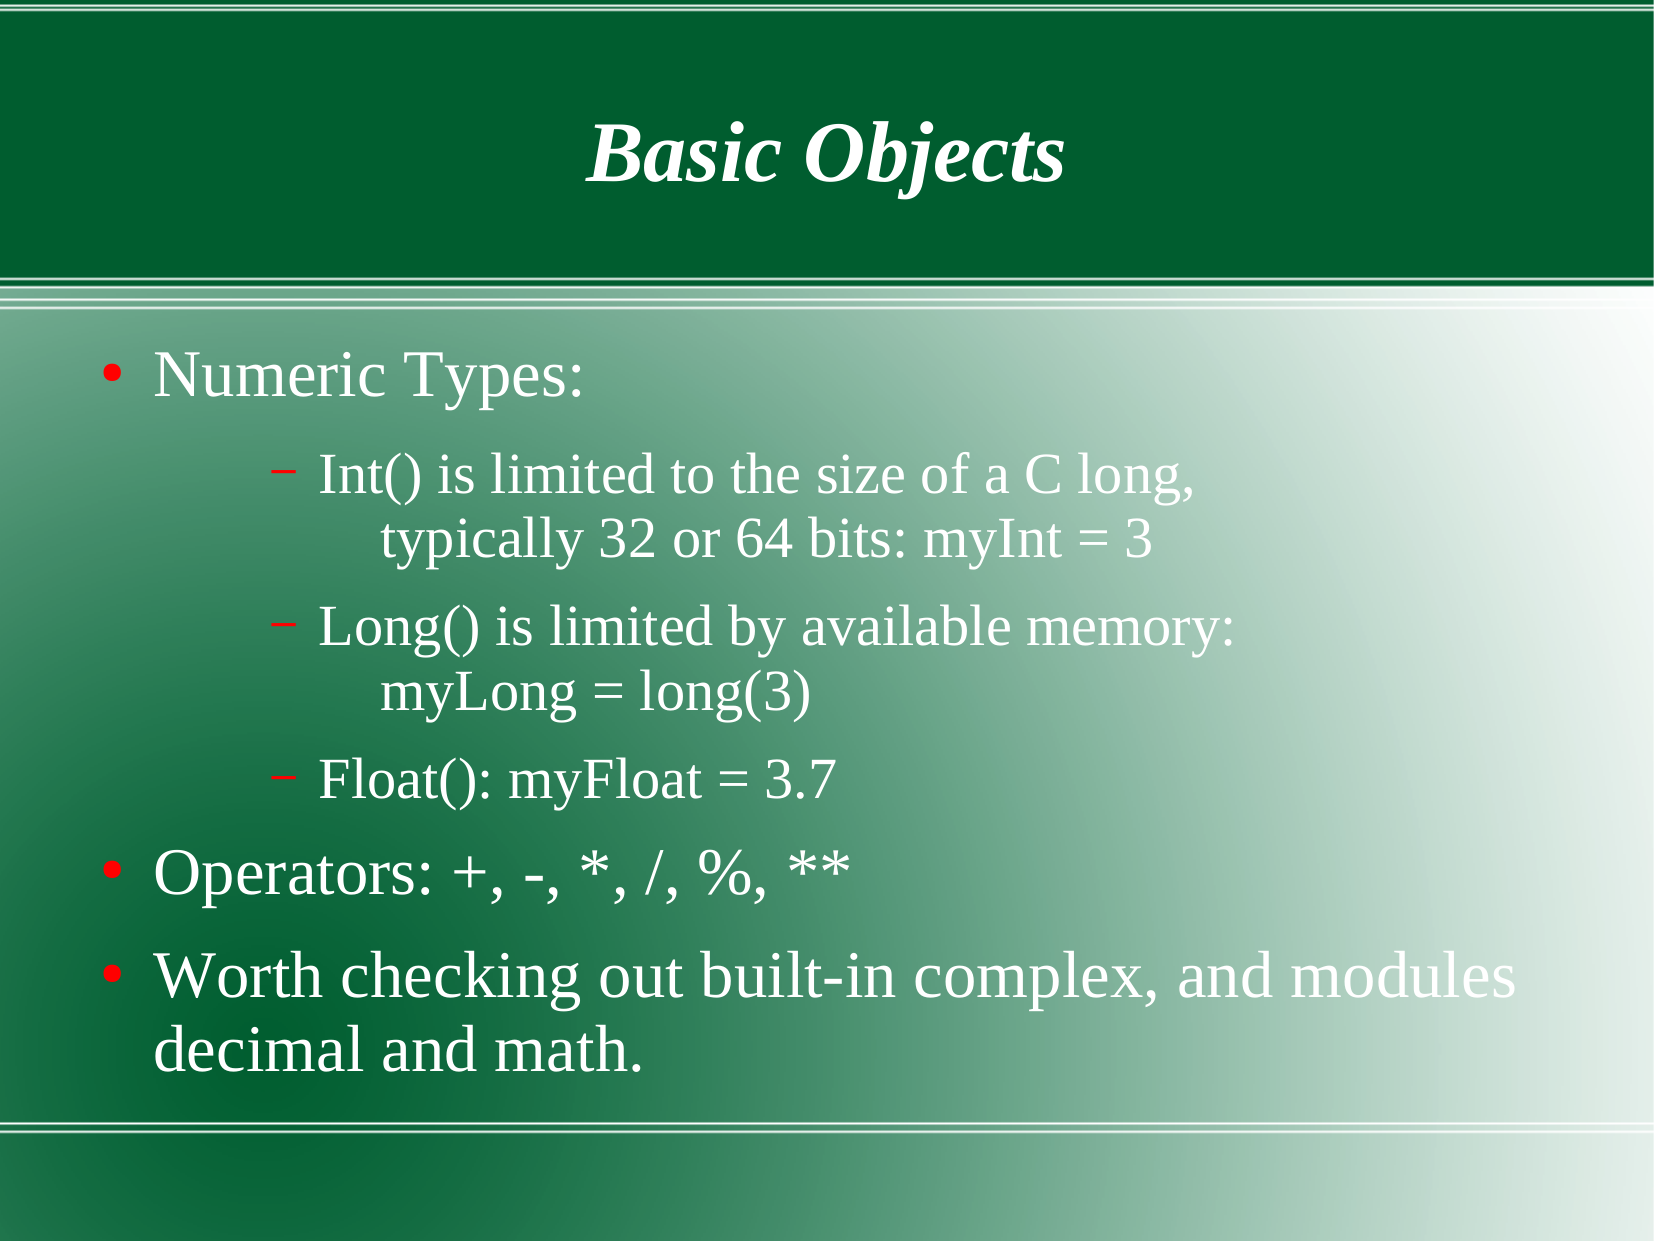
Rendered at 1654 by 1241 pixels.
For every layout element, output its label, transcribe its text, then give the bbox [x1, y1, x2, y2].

title Basic Objects [82, 49, 1571, 257]
list Numeric Types: Int() is limited to the size of a C long, typically 32 or 64 bits: myInt = 3 Long() is limited by available memory: myLong = long(3) Float(): myFloat = 3.7 Operators: +, -, *, /, %, ** Worth checking out built-in complex, and modules decimal and math. [82, 337, 1571, 1156]
picture [0, 0, 1654, 1241]
